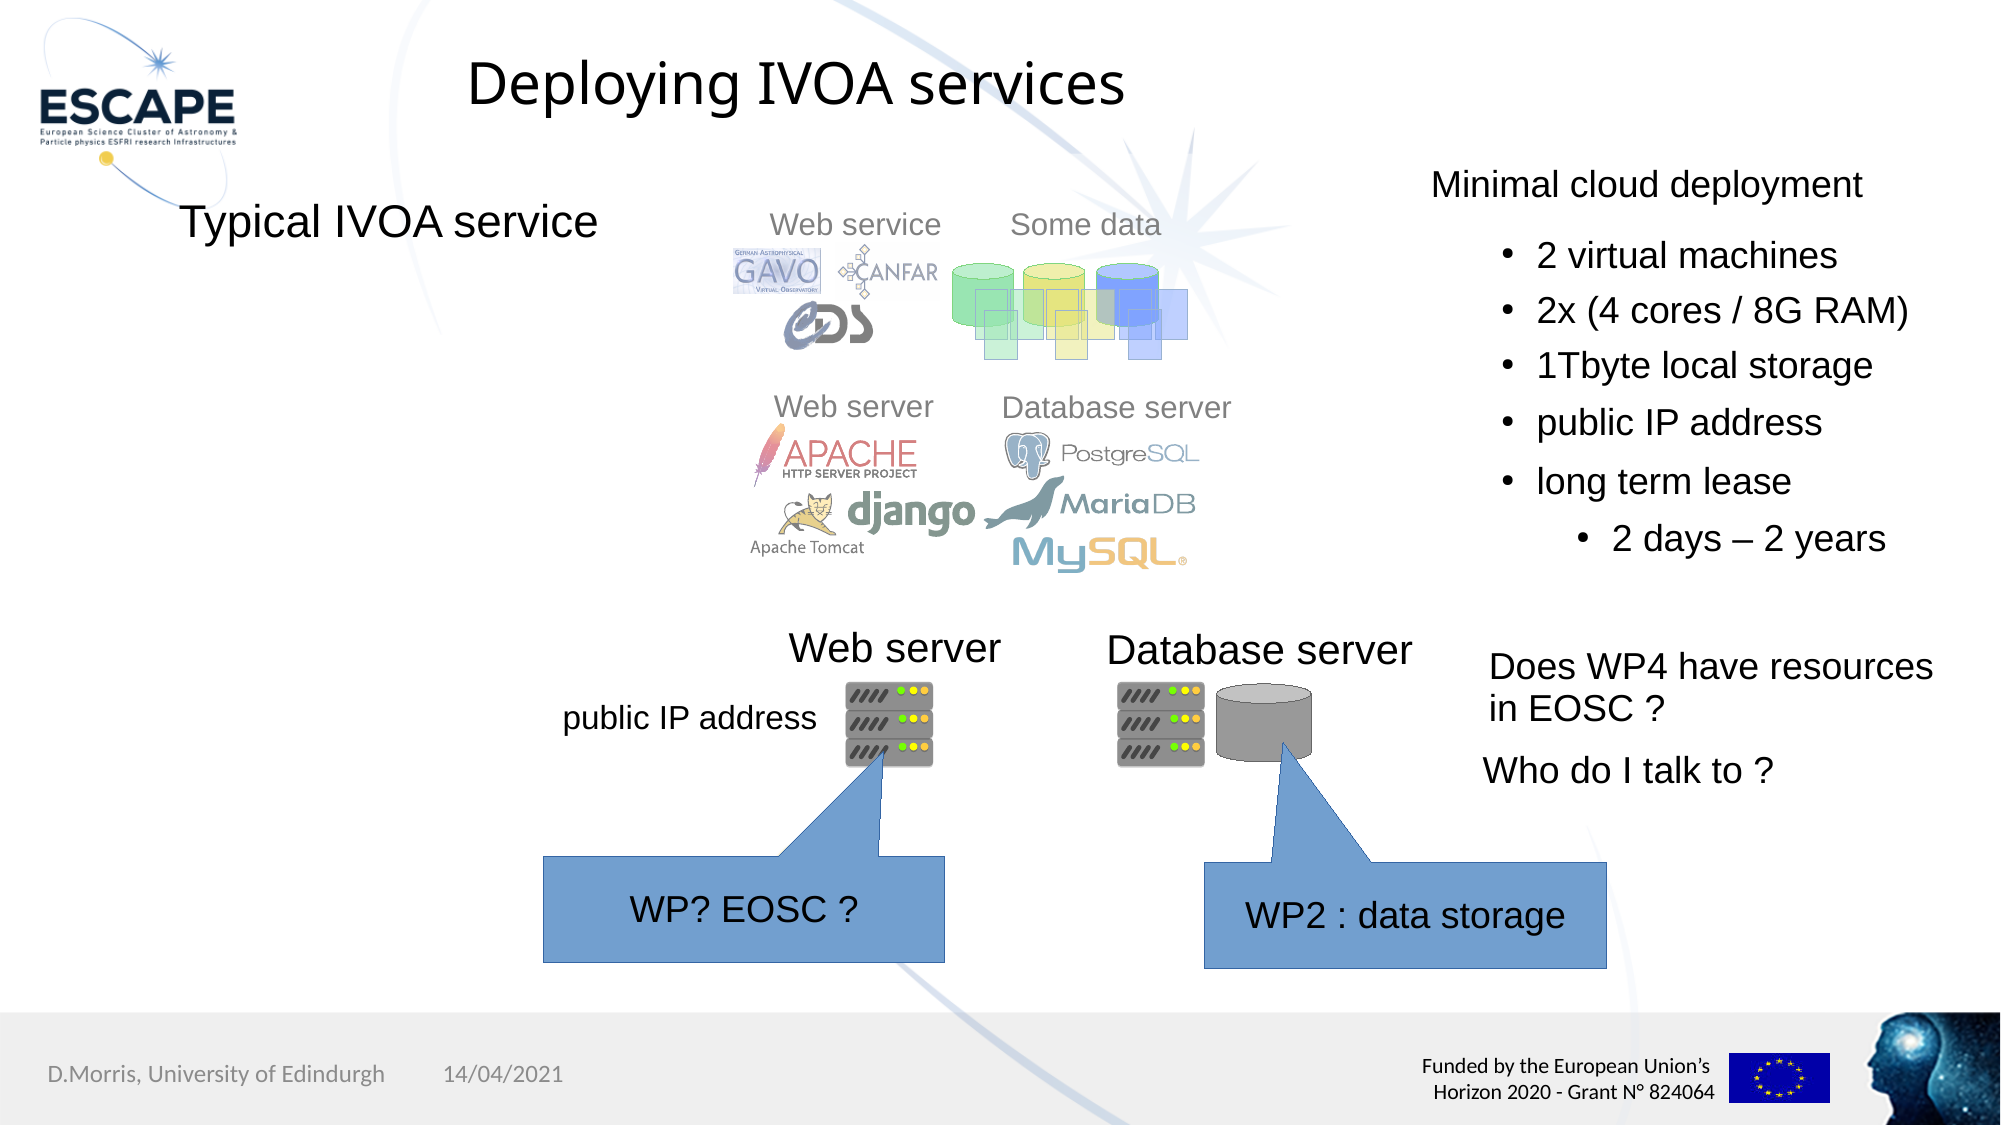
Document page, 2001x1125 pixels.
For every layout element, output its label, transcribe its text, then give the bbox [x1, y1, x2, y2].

text_box Typical IVOA service [163, 188, 615, 256]
text_box [685, 153, 1323, 603]
text_box 2 virtual machines [1486, 226, 1901, 282]
text_box Does WP4 have resources in EOSC ? [1473, 637, 1949, 737]
text_box public IP address [1486, 395, 1838, 452]
picture [0, 0, 2001, 1125]
text_box WP? EOSC ? [543, 751, 945, 963]
text_box 2x (4 cores / 8G RAM) [1486, 282, 1948, 337]
text_box Minimal cloud deployment [1416, 155, 1878, 213]
text_box [1216, 694, 1312, 762]
title Deploying IVOA services [450, 11, 1647, 150]
text_box long term lease [1486, 453, 1808, 511]
text_box Who do I talk to ? [1467, 741, 1790, 799]
text_box 1Tbyte local storage [1486, 337, 1948, 395]
text_box public IP address [548, 692, 833, 745]
text_box 2 days – 2 years [1561, 510, 1902, 567]
text_box Web server [773, 617, 1017, 680]
footer D.Morris, University of Edindurgh [32, 1042, 414, 1103]
text_box WP2 : data storage [1204, 742, 1607, 969]
text_box Database server [1091, 619, 1429, 681]
slide_number 14/04/2021 [427, 1042, 684, 1103]
